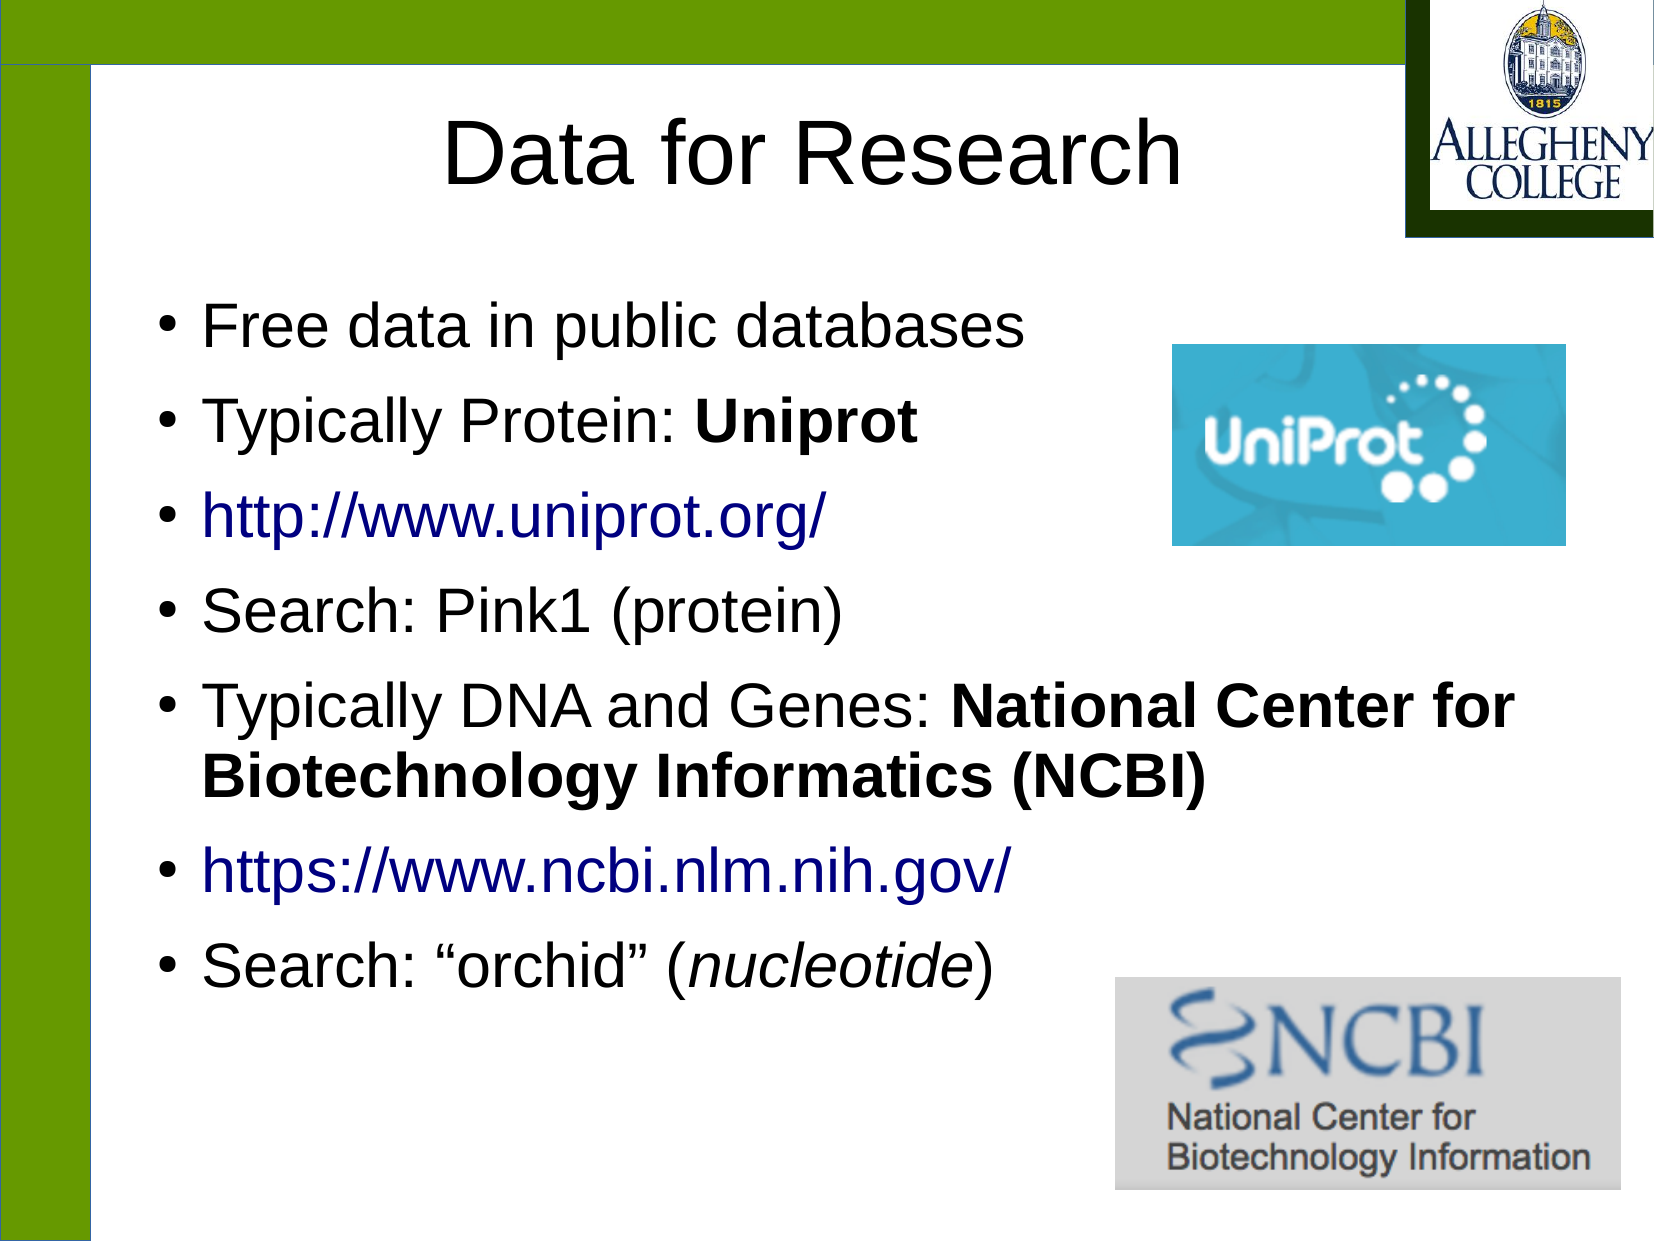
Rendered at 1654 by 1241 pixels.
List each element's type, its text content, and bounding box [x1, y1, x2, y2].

title Data for Research [112, 49, 1515, 257]
text_box [0, 0, 1430, 1241]
list Free data in public databases Typically Protein: Uniprot http://www.uniprot.org/ Search: Pink1 (protein) Typically DNA and Genes: National Center for Biotechnology Informatics (NCBI) https://www.ncbi.nlm.nih.gov/ Search: “orchid” (nucleotide) [141, 290, 1630, 1010]
text_box [1515, 210, 1654, 238]
picture [1115, 977, 1621, 1190]
picture [1172, 344, 1566, 546]
picture [1430, 0, 1654, 210]
